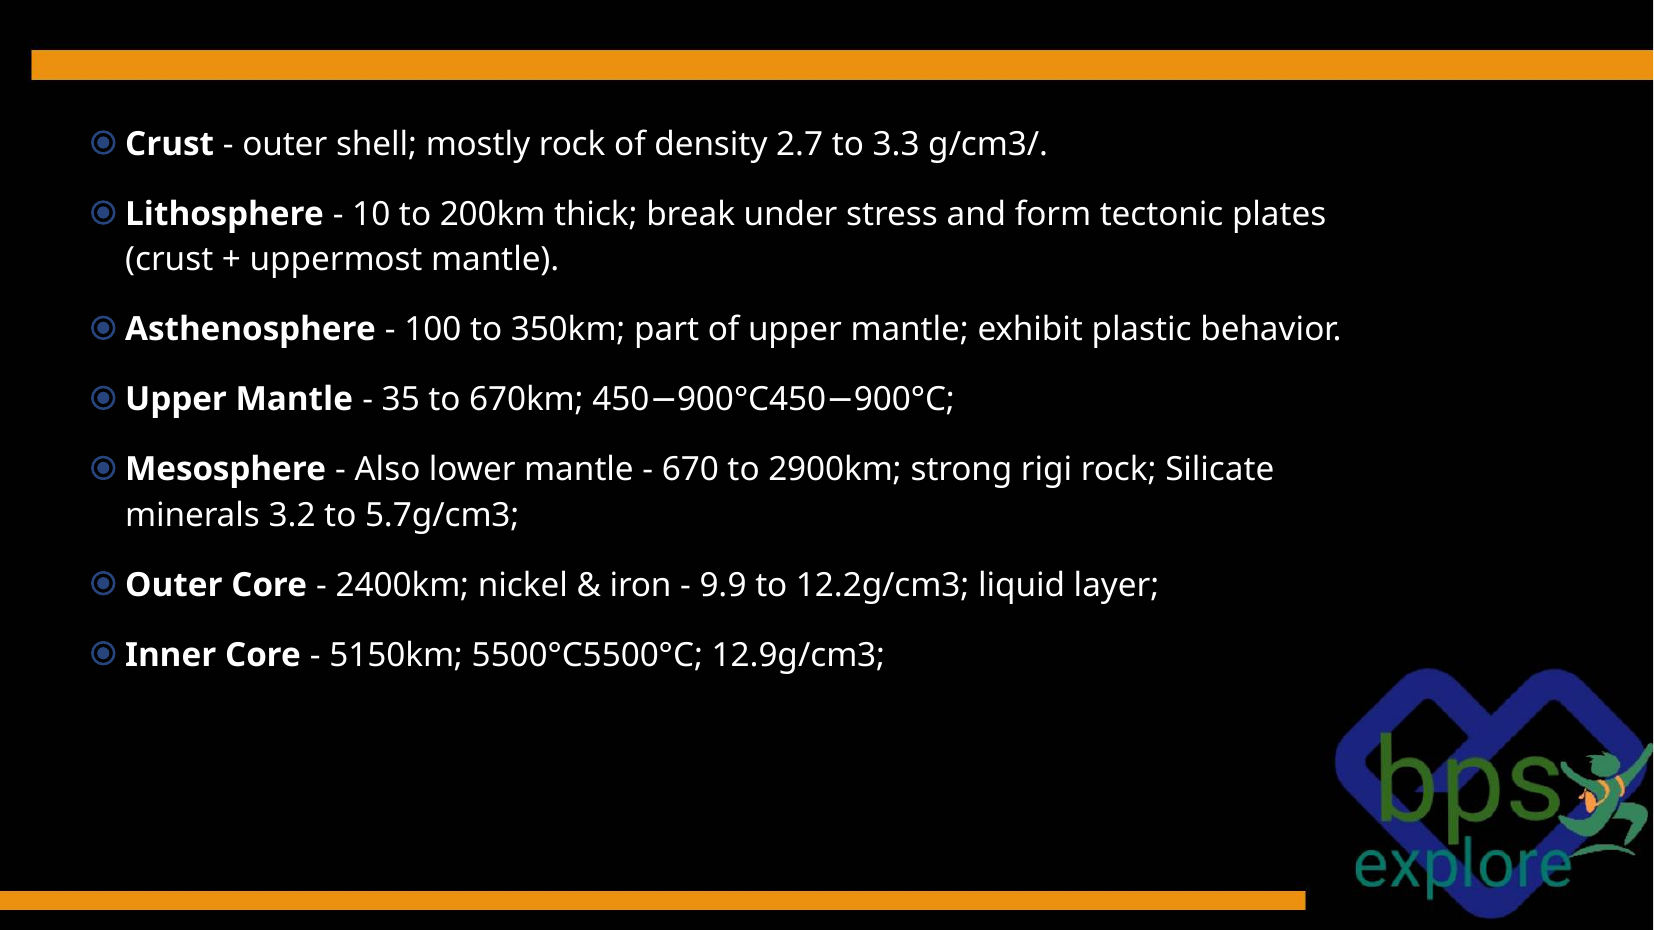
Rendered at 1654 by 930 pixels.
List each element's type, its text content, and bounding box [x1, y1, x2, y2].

text_box Crust - outer shell; mostly rock of density 2.7 to 3.3 g/cm3/. Lithosphere - 10 to 200km thick; break under stress and form tectonic plates (crust + uppermost mantle). Asthenosphere - 100 to 350km; part of upper mantle; exhibit plastic behavior. Upper Mantle - 35 to 670km; 450−900°C450−900°C; Mesosphere - Also lower mantle - 670 to 2900km; strong rigi rock; Silicate minerals 3.2 to 5.7g/cm3; Outer Core - 2400km; nickel & iron - 9.9 to 12.2g/cm3; liquid layer; Inner Core - 5150km; 5500°C5500°C; 12.9g/cm3; [75, 112, 1426, 823]
picture [0, 0, 1654, 930]
